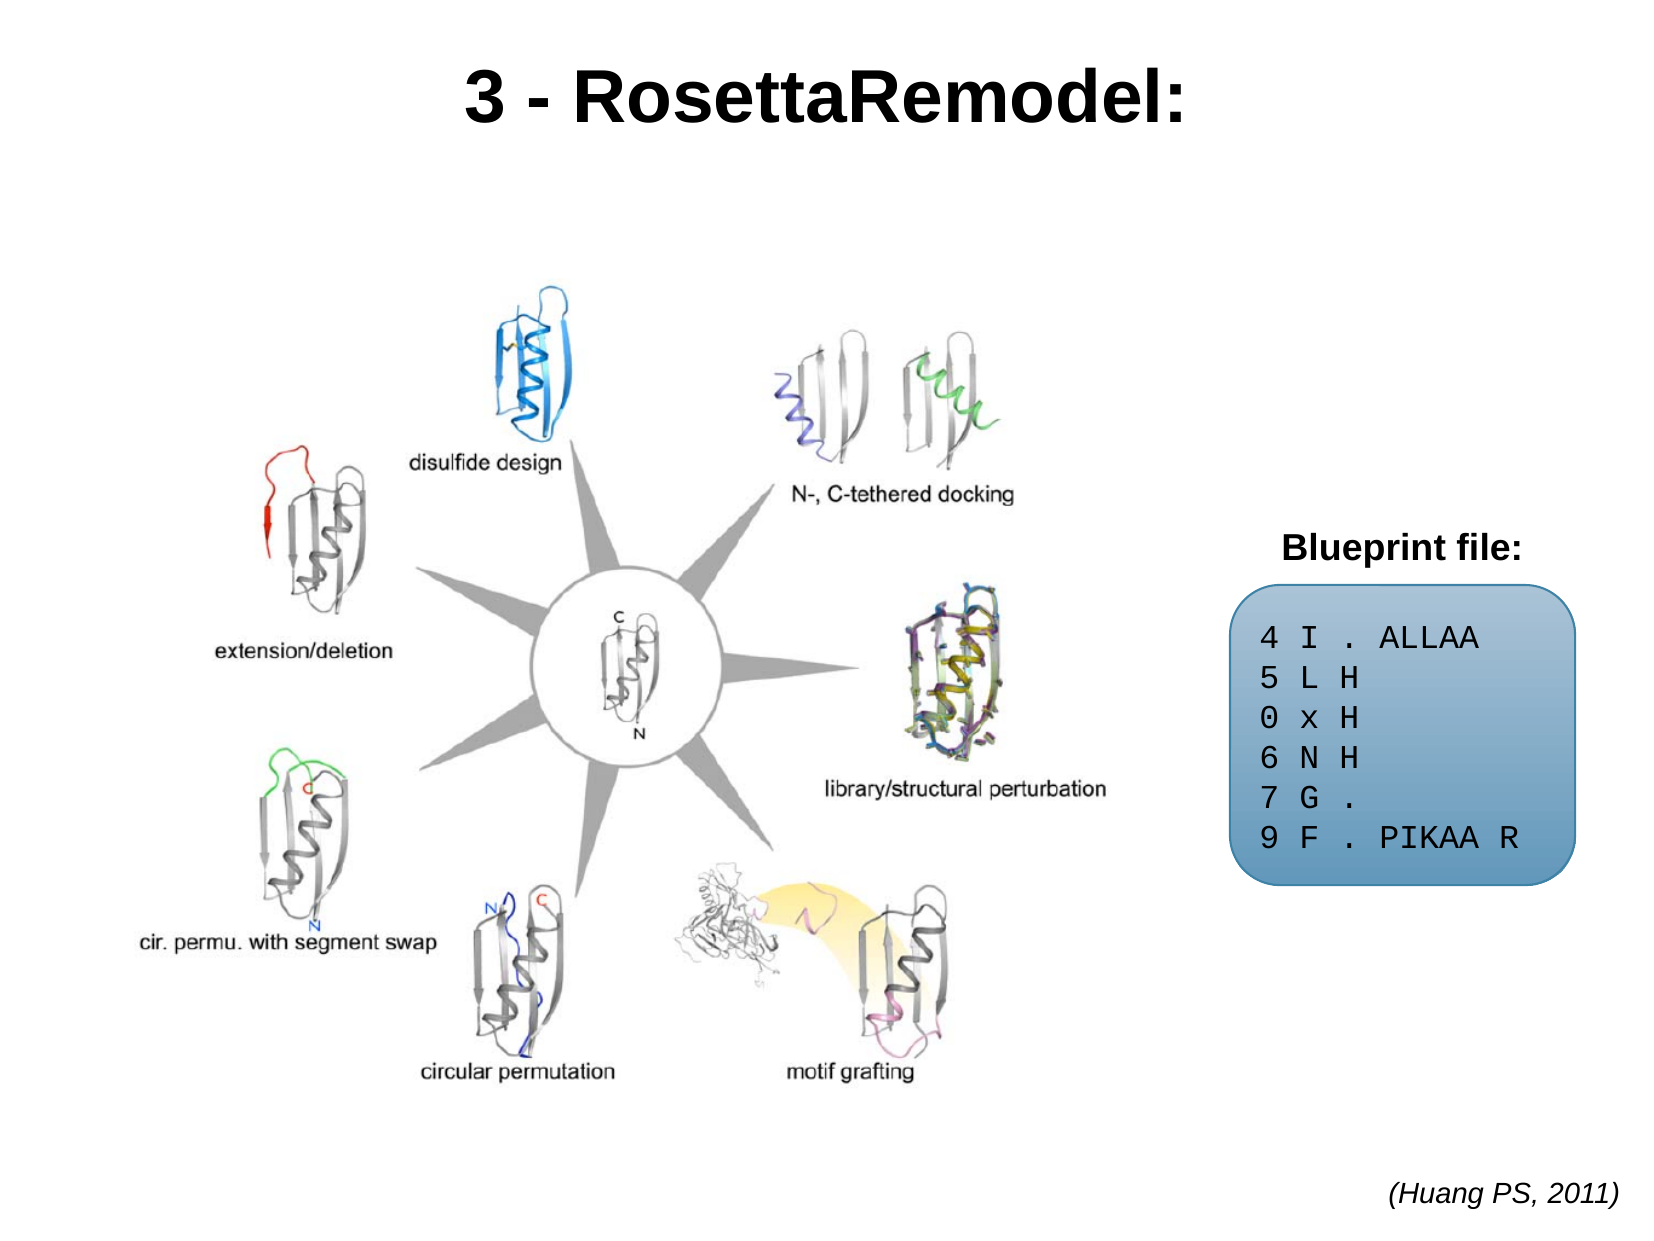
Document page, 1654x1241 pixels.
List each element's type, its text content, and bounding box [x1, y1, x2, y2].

text_box 4 I . ALLAA 5 L H 0 x H 6 N H 7 G . 9 F . PIKAA R [1229, 584, 1576, 886]
text_box (Huang PS, 2011) [1245, 1170, 1636, 1218]
text_box Blueprint file: [1245, 519, 1561, 576]
text_box 3 - RosettaRemodel: [0, 47, 1654, 146]
picture [113, 245, 1141, 1111]
